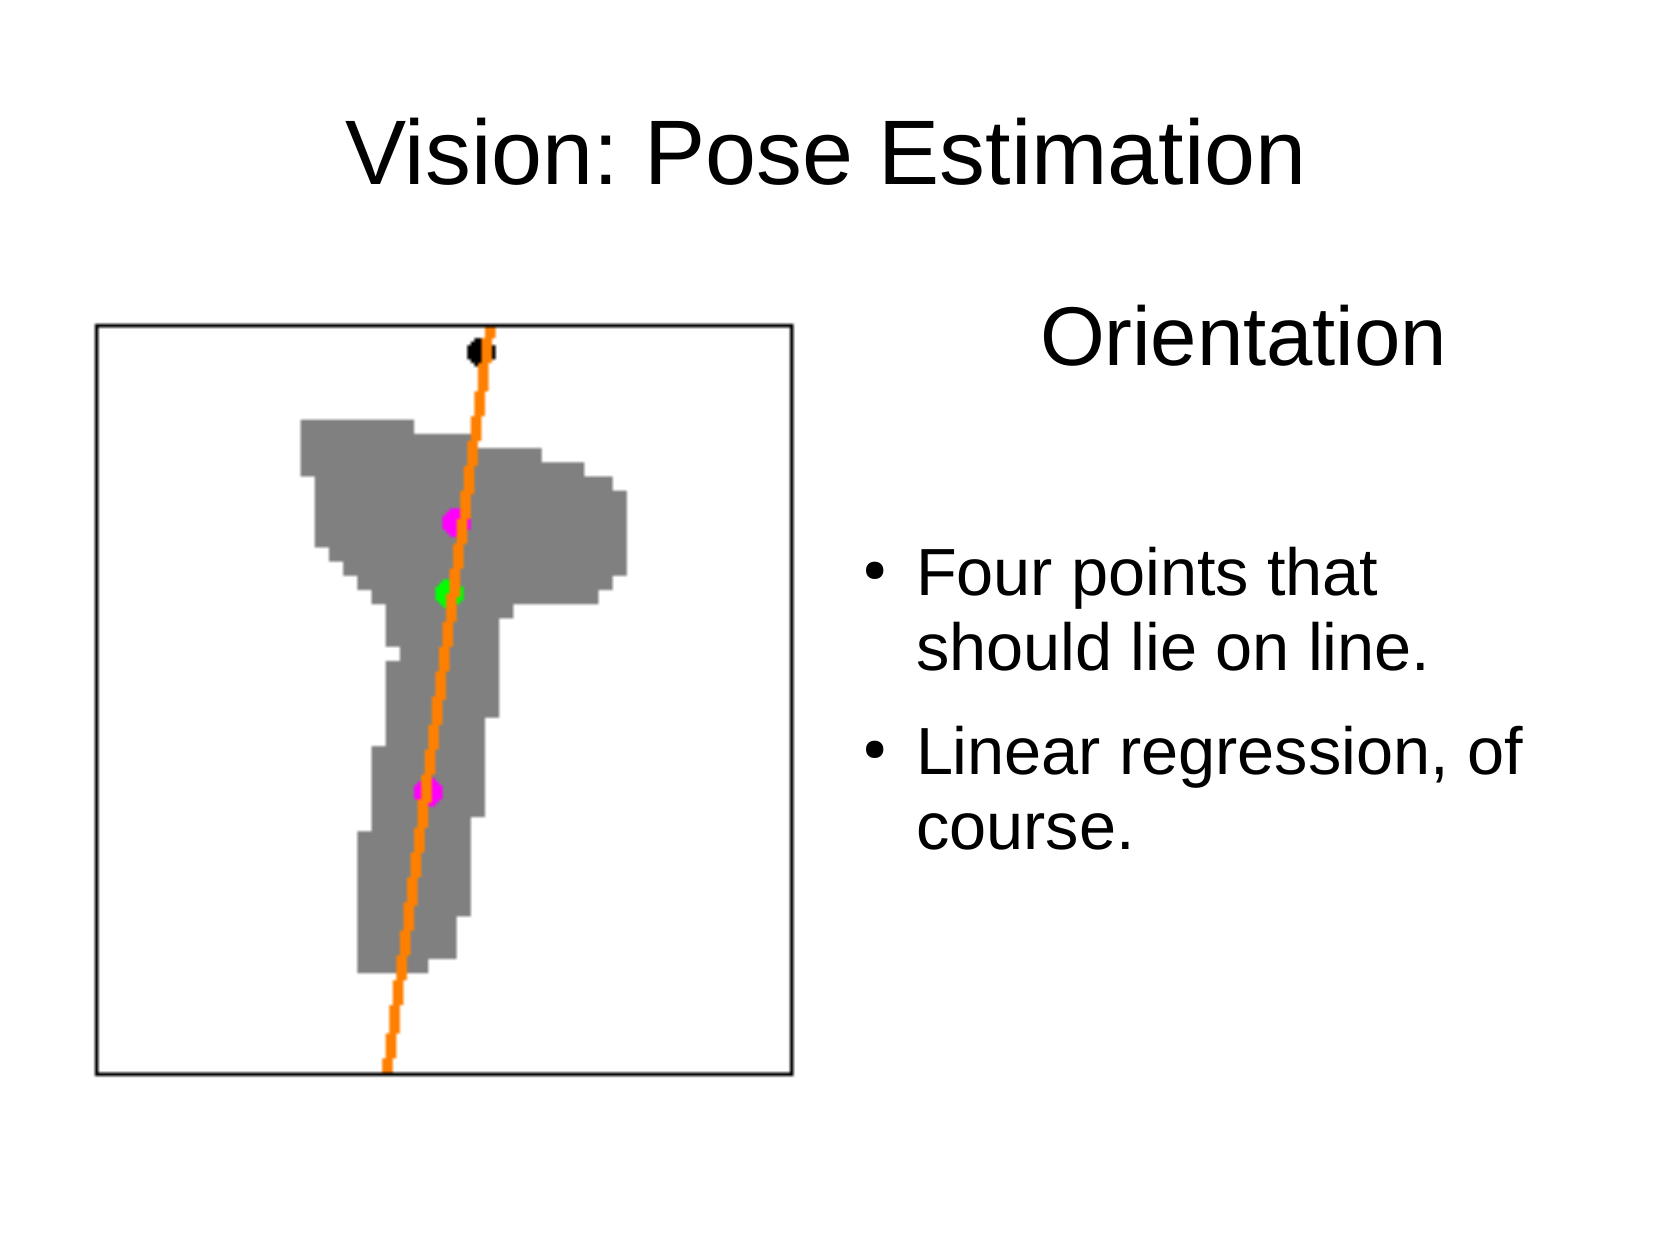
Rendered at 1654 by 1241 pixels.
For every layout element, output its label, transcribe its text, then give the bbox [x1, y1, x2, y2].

picture [82, 311, 809, 1088]
title Vision: Pose Estimation [82, 49, 1571, 257]
list Orientation Four points that should lie on line. Linear regression, of course. [845, 290, 1572, 1094]
